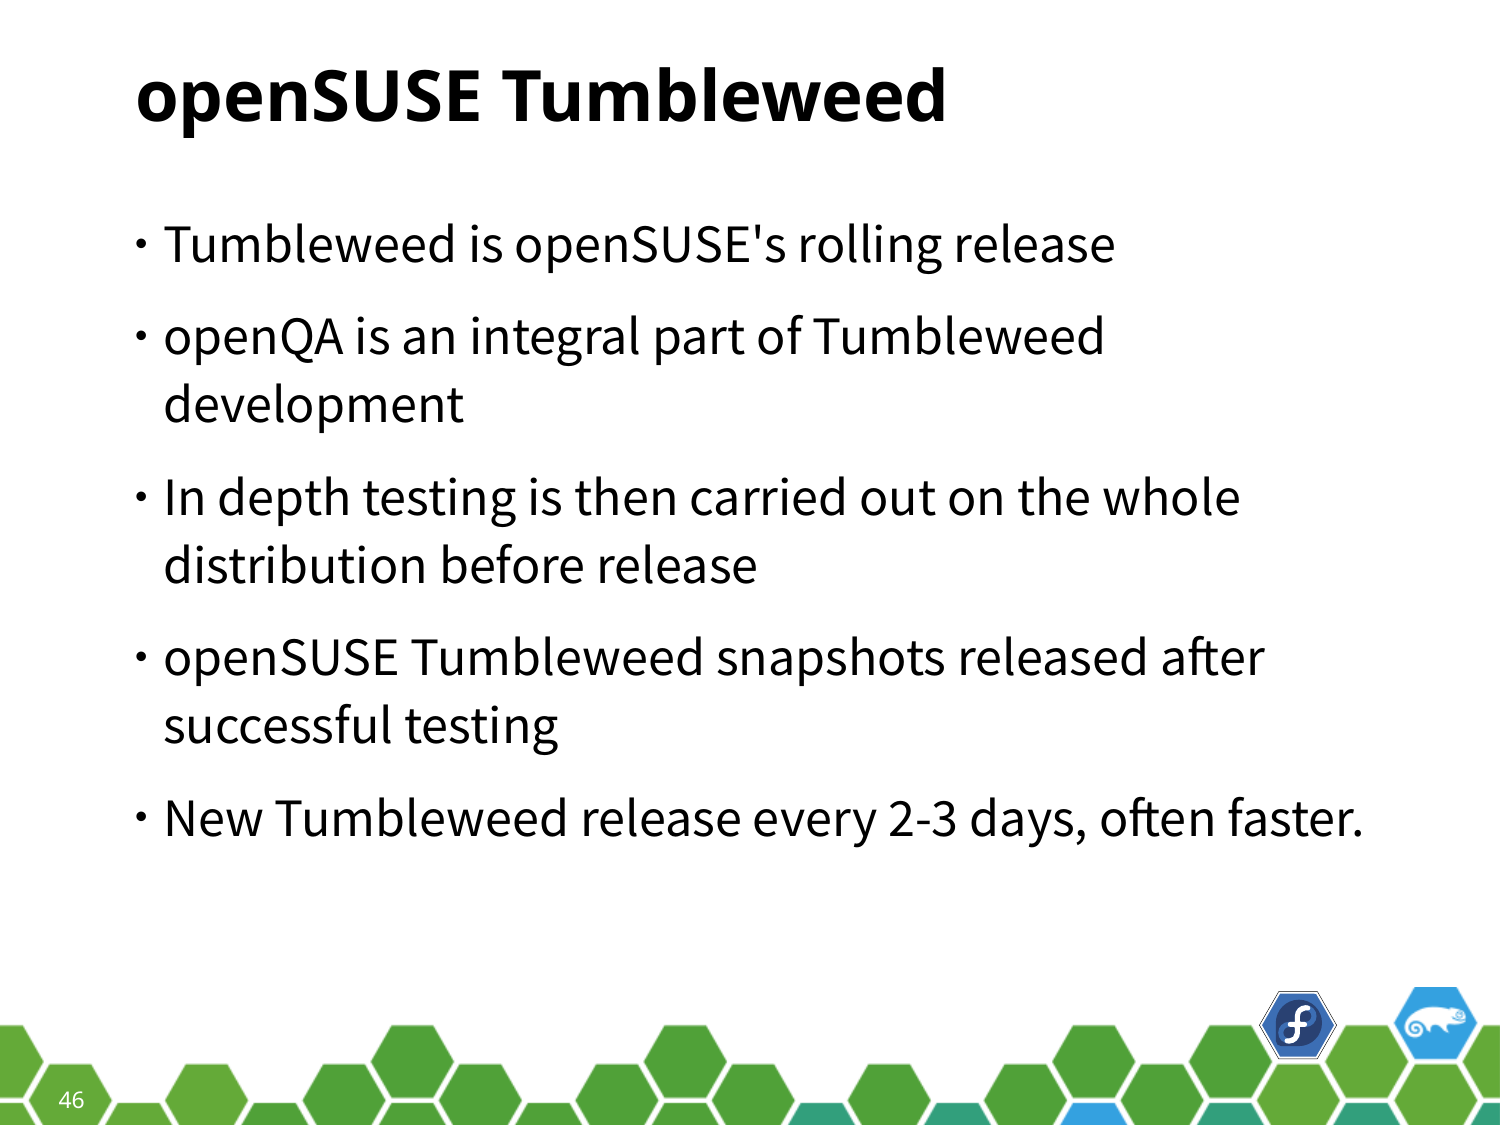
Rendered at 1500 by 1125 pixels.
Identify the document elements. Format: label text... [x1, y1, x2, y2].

title openSUSE Tumbleweed [135, 12, 1372, 175]
list Tumbleweed is openSUSE's rolling release openQA is an integral part of Tumbleweed development In depth testing is then carried out on the whole distribution before release openSUSE Tumbleweed snapshots released after successful testing New Tumbleweed release every 2-3 days, often faster. [135, 208, 1372, 862]
picture [0, 987, 1500, 1125]
